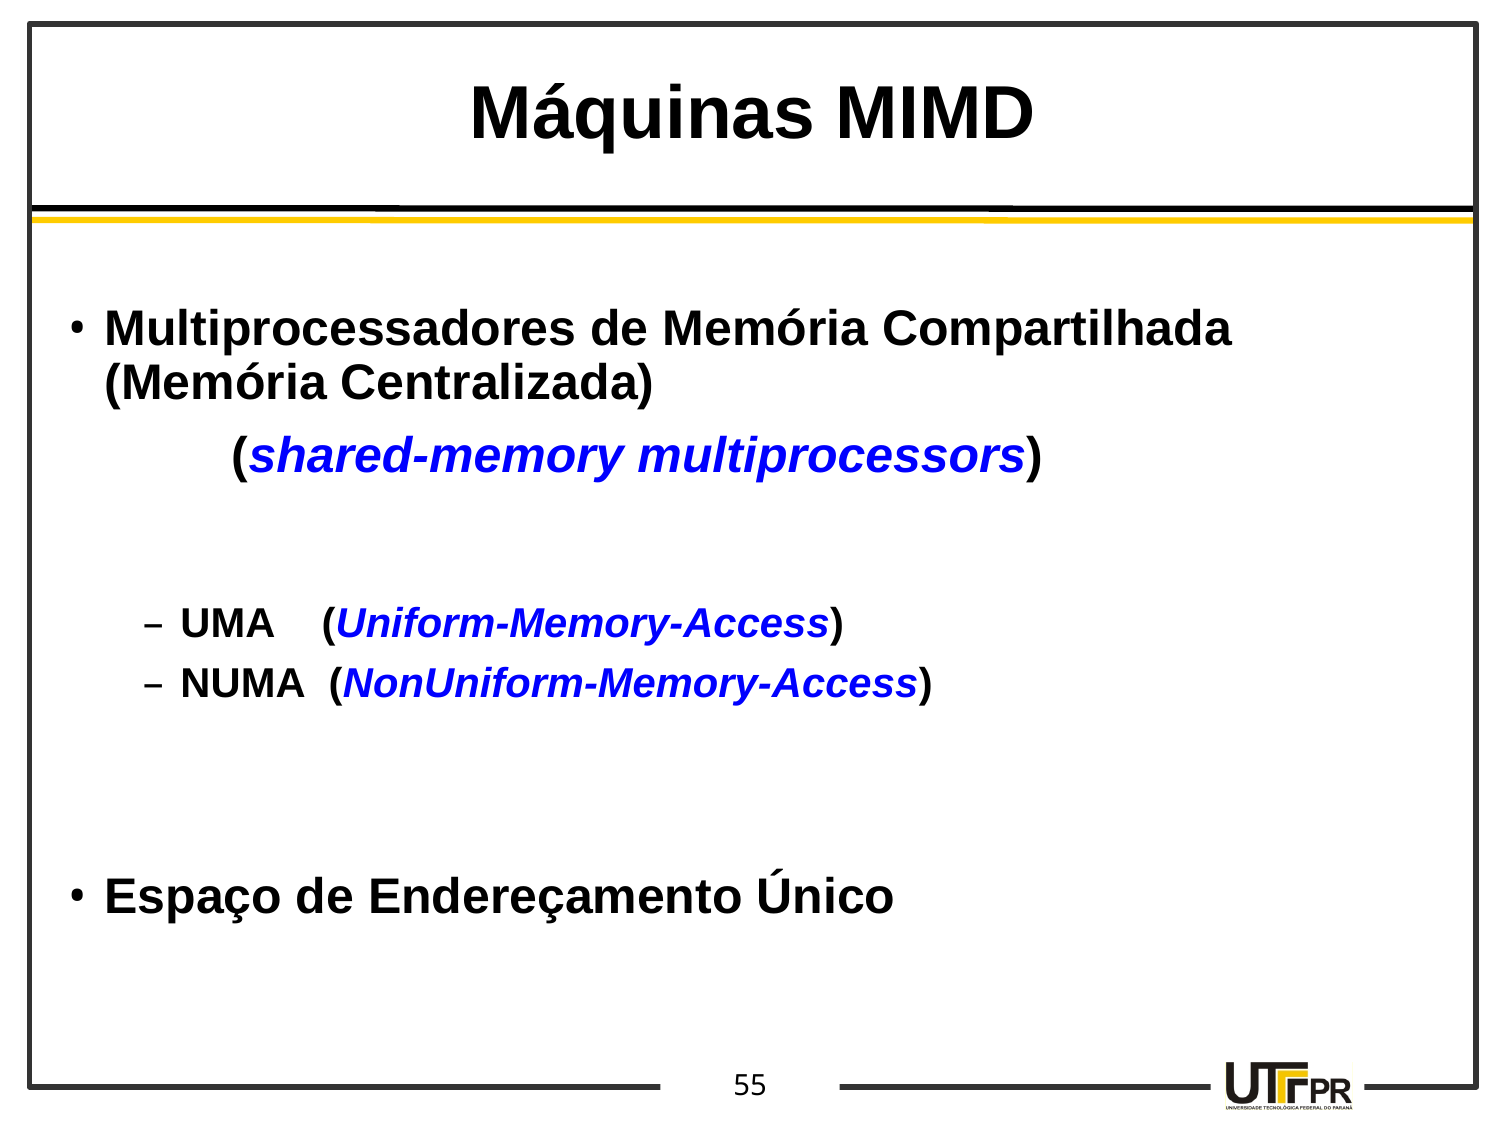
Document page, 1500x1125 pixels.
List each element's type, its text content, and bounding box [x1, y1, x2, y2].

list Multiprocessadores de Memória Compartilhada (Memória Centralizada) (shared-memory multiprocessors) UMA (Uniform-Memory-Access) NUMA (NonUniform-Memory-Access) Espaço de Endereçamento Único [53, 207, 1447, 1059]
picture [1225, 1062, 1353, 1110]
title Máquinas MIMD [41, 37, 1465, 190]
